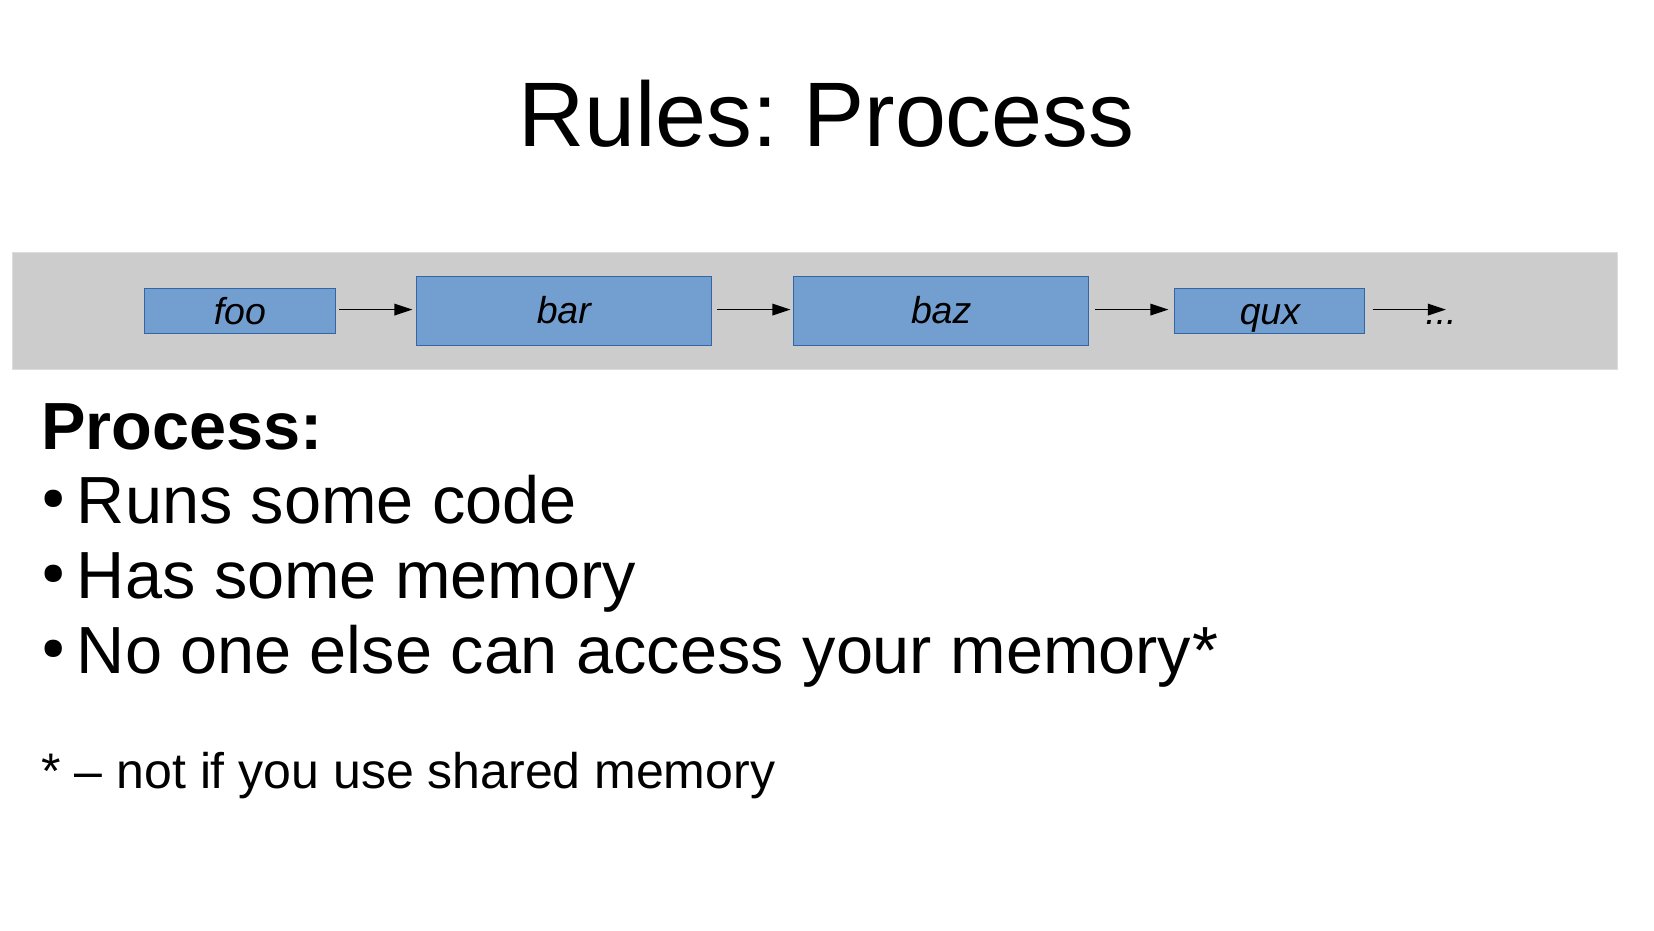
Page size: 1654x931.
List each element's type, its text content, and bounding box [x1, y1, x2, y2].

text_box foo [144, 288, 336, 334]
title Rules: Process [82, 37, 1571, 193]
text_box qux [1174, 288, 1365, 334]
subtitle Process: Runs some code Has some memory No one else can access your memory* * – not if you use shared memory [41, 388, 1530, 911]
text_box bar [416, 276, 712, 346]
text_box [12, 252, 1618, 370]
text_box ... [1410, 282, 1603, 340]
text_box baz [793, 276, 1089, 346]
